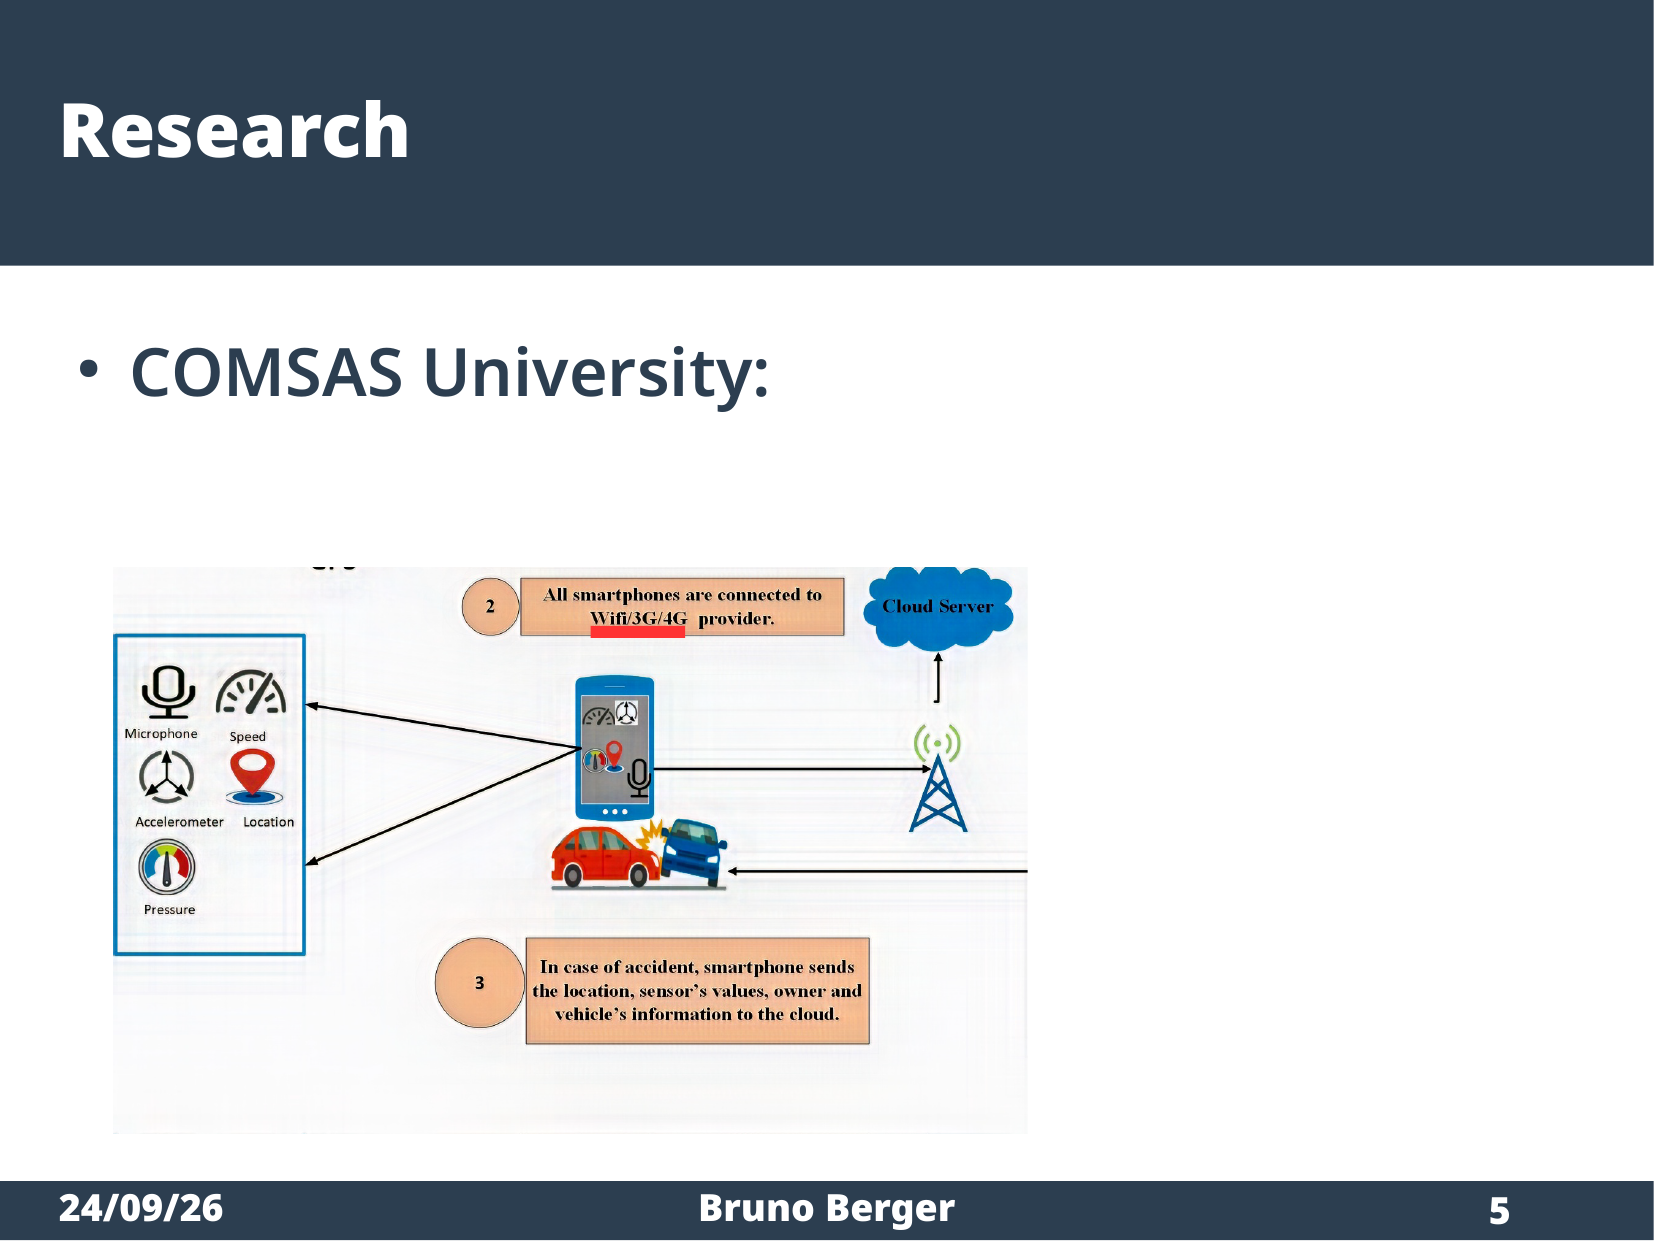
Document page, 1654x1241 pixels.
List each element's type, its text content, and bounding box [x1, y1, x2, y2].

picture [113, 567, 1027, 1134]
list COMSAS University: [59, 324, 1595, 449]
text_box [94, 413, 1619, 1134]
title Research [59, 49, 1595, 207]
text_box [590, 625, 686, 638]
